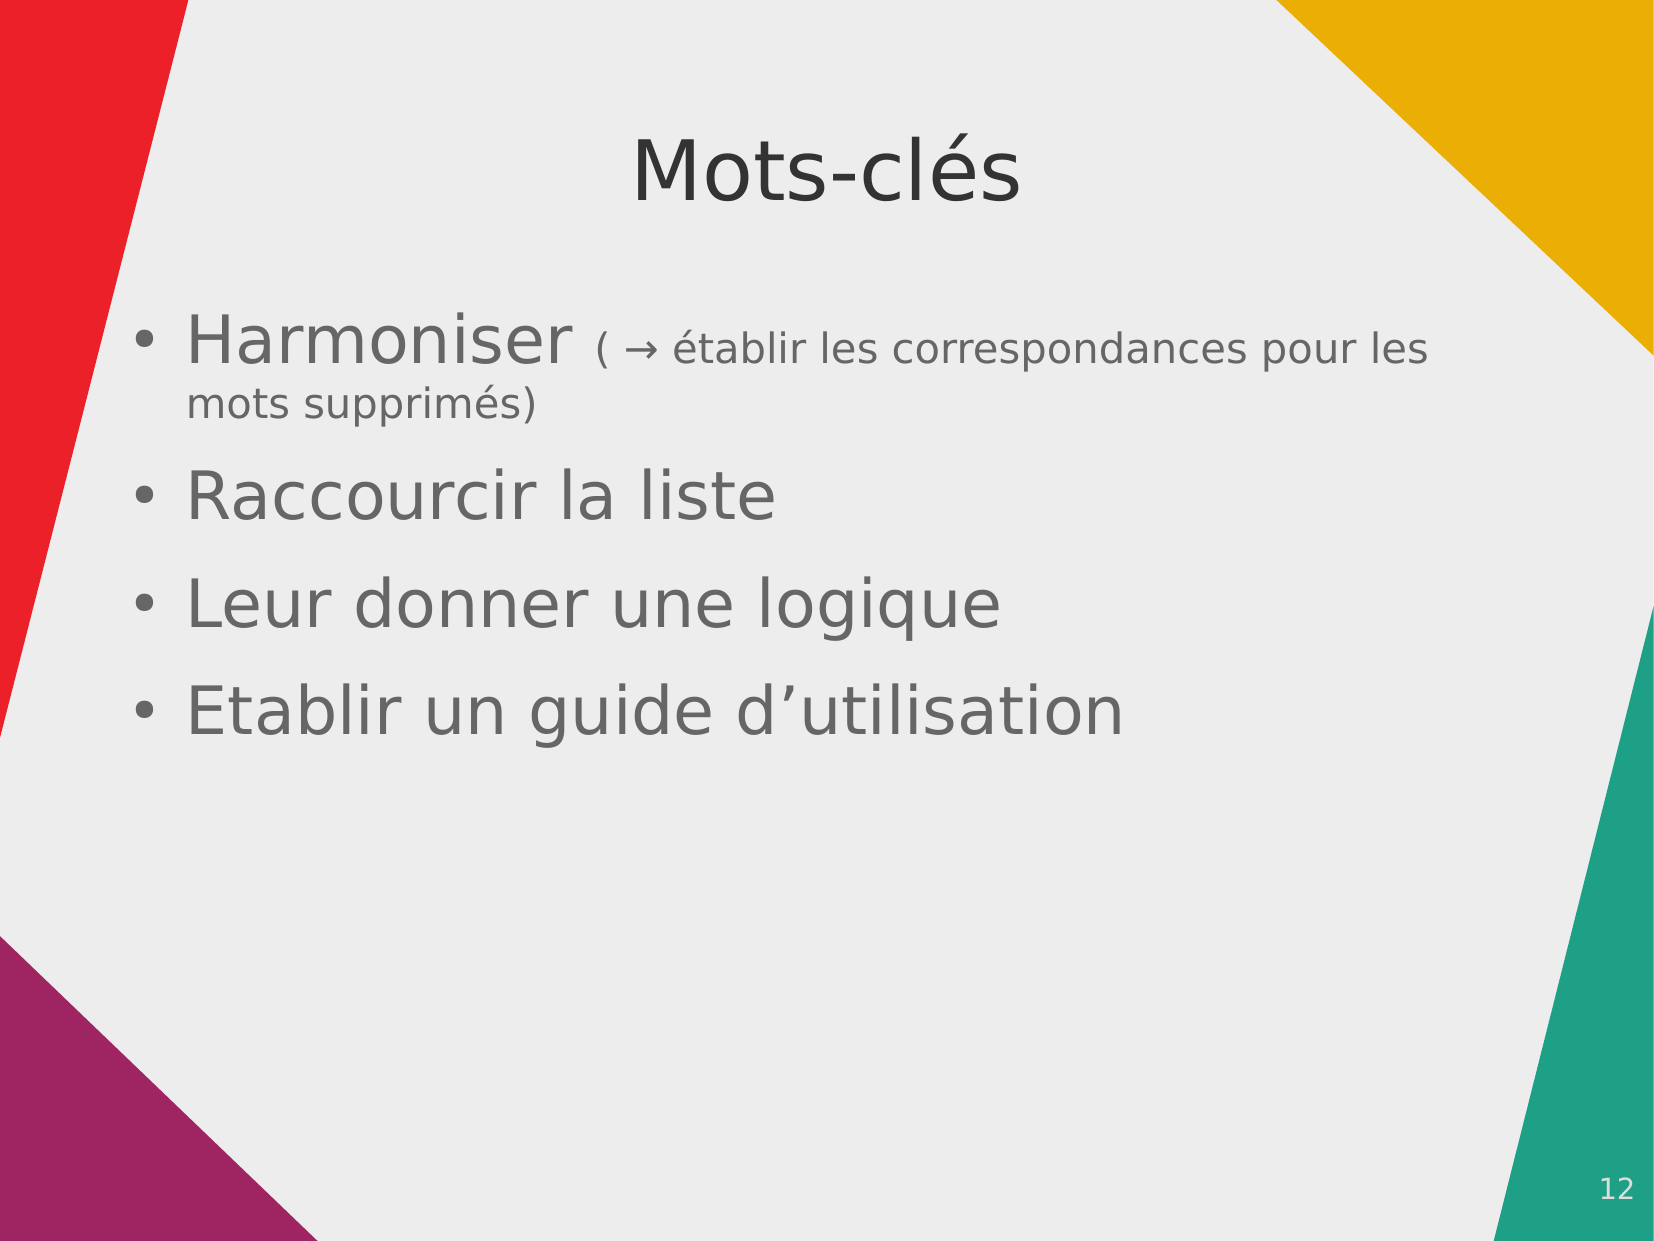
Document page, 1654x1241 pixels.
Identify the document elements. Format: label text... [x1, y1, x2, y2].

list Harmoniser ( → établir les correspondances pour les mots supprimés) Raccourcir la liste Leur donner une logique Etablir un guide d’utilisation [114, 302, 1539, 1033]
title Mots-clés [114, 73, 1539, 271]
